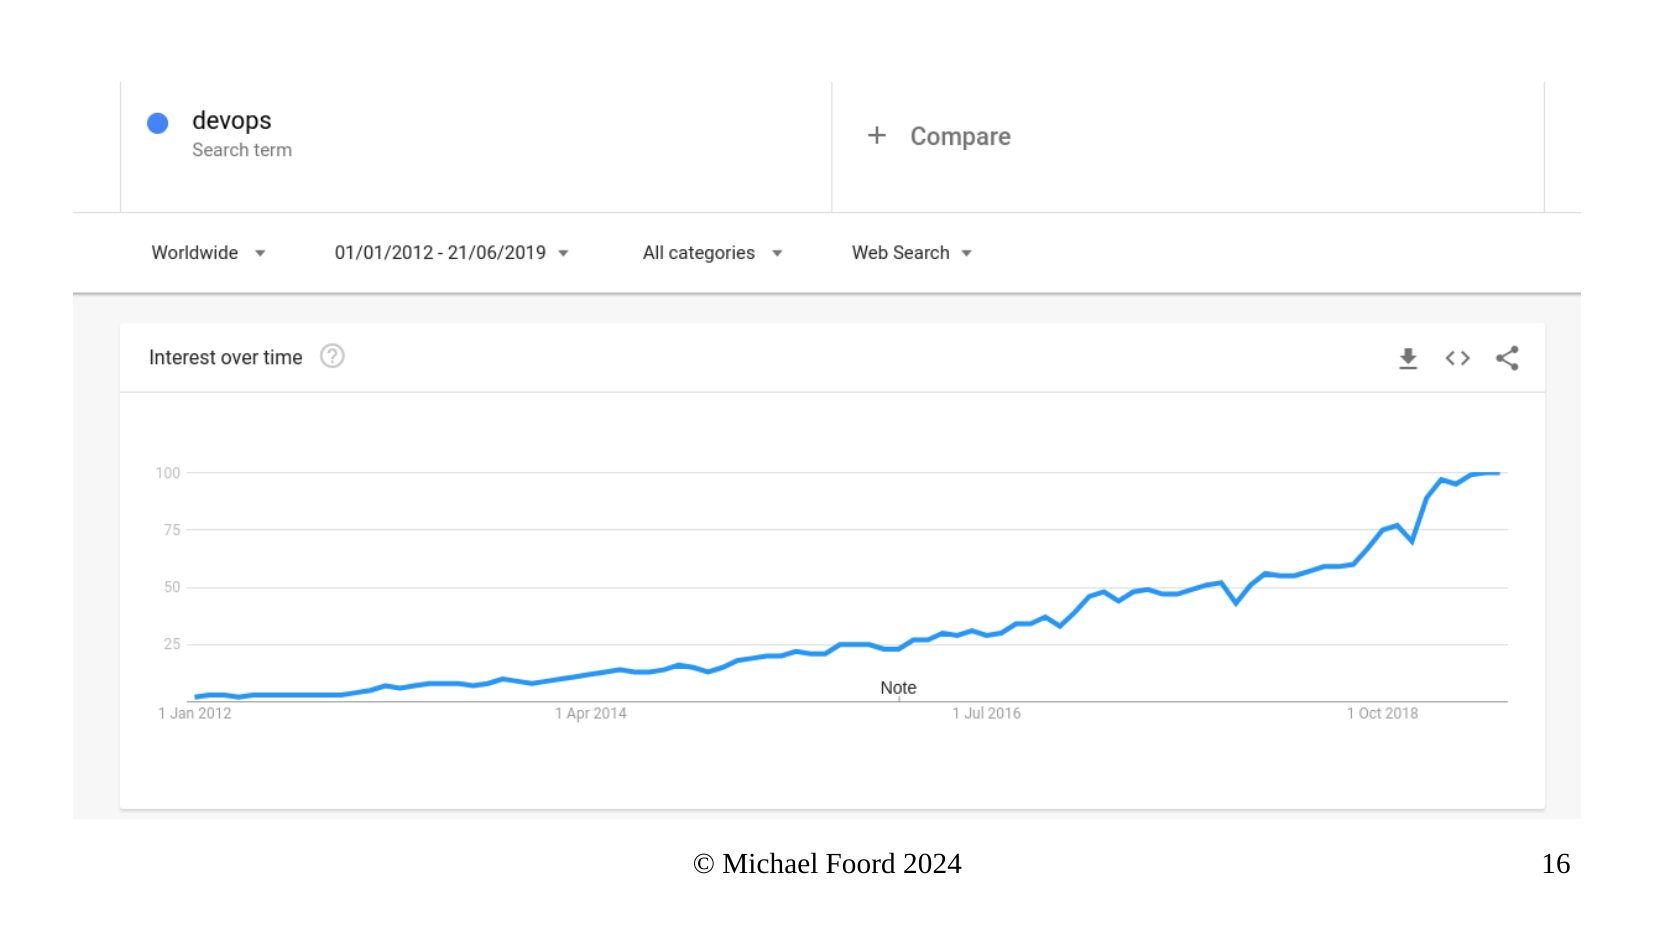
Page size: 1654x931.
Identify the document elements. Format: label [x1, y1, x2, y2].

picture [73, 82, 1581, 819]
